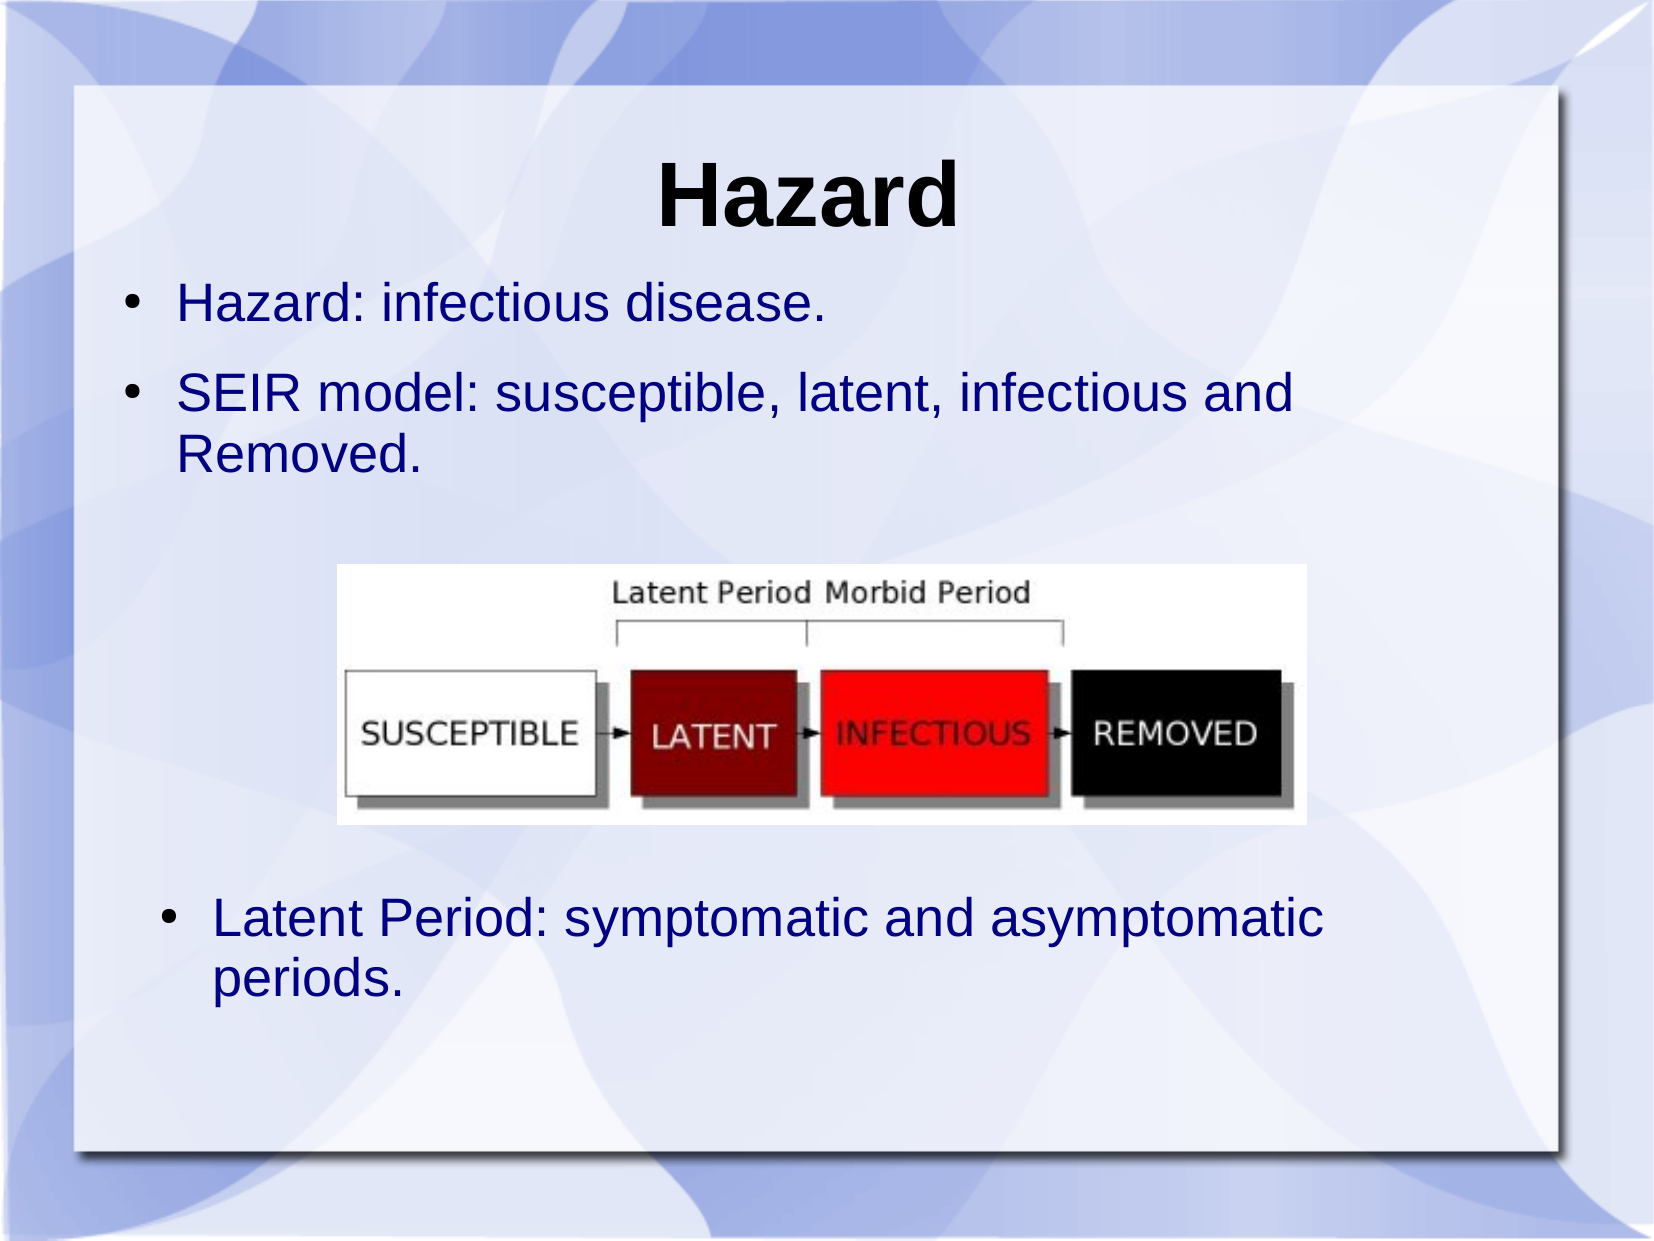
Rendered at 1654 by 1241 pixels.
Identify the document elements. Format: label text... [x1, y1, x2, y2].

picture [0, 0, 1654, 1241]
list Latent Period: symptomatic and asymptomatic periods. [141, 887, 1501, 1051]
title Hazard [82, 98, 1536, 291]
list Hazard: infectious disease. SEIR model: susceptible, latent, infectious and Removed. [105, 272, 1464, 548]
